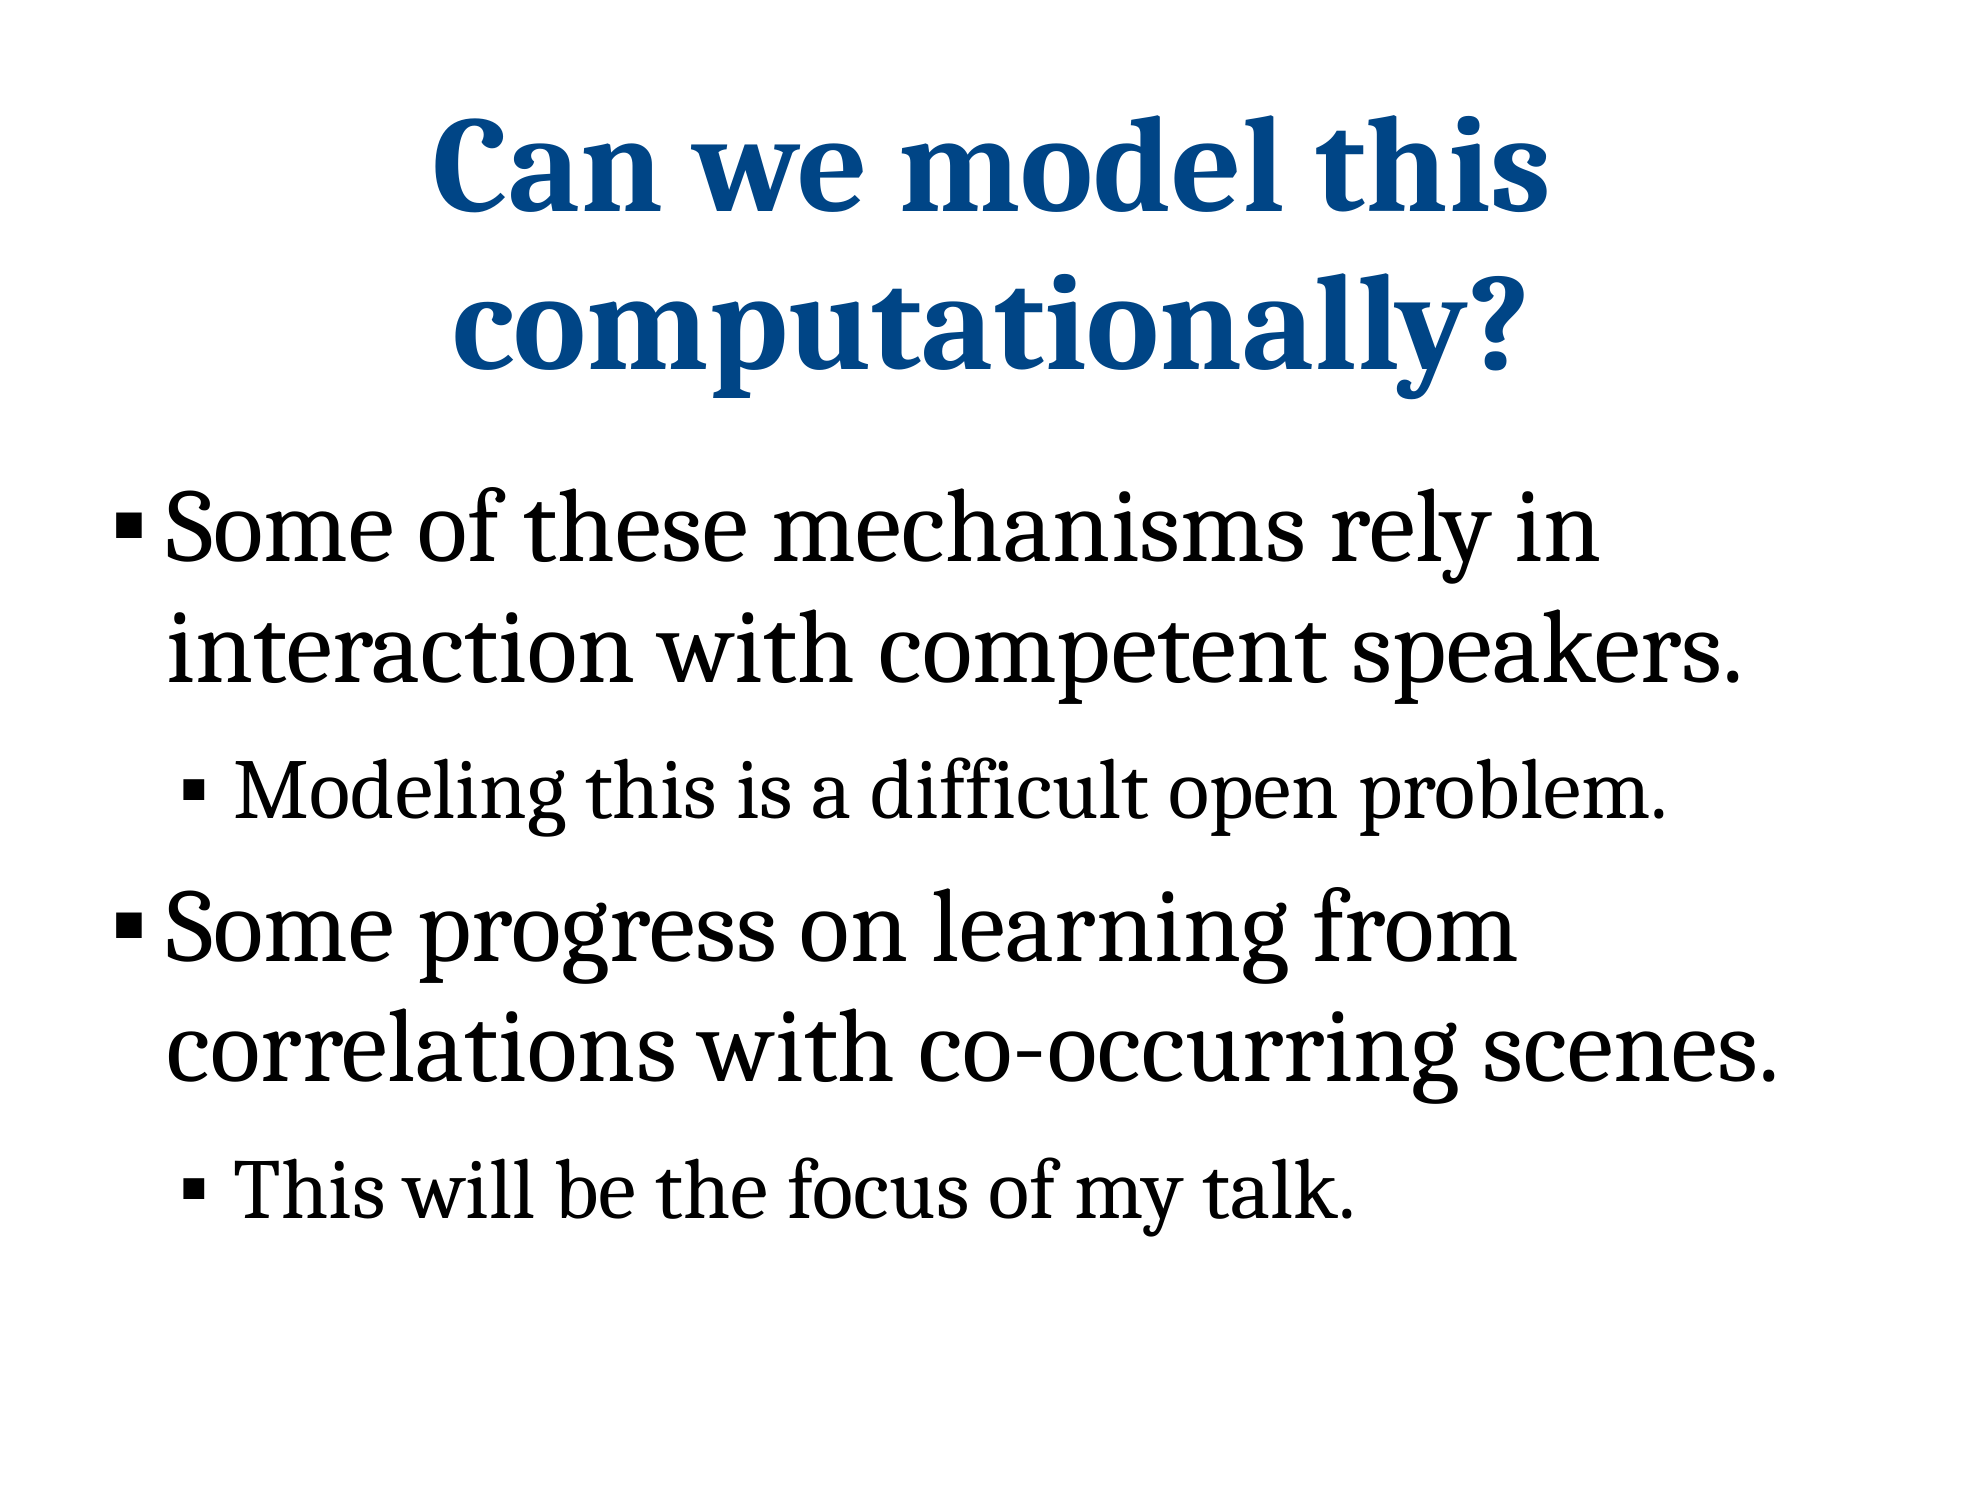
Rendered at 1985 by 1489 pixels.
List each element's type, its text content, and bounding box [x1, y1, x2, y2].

list Some of these mechanisms rely in interaction with competent speakers. Modeling this is a difficult open problem. Some progress on learning from correlations with co-occurring scenes. This will be the focus of my talk. [99, 467, 1846, 1331]
title Can we model this computationally? [99, 59, 1885, 432]
